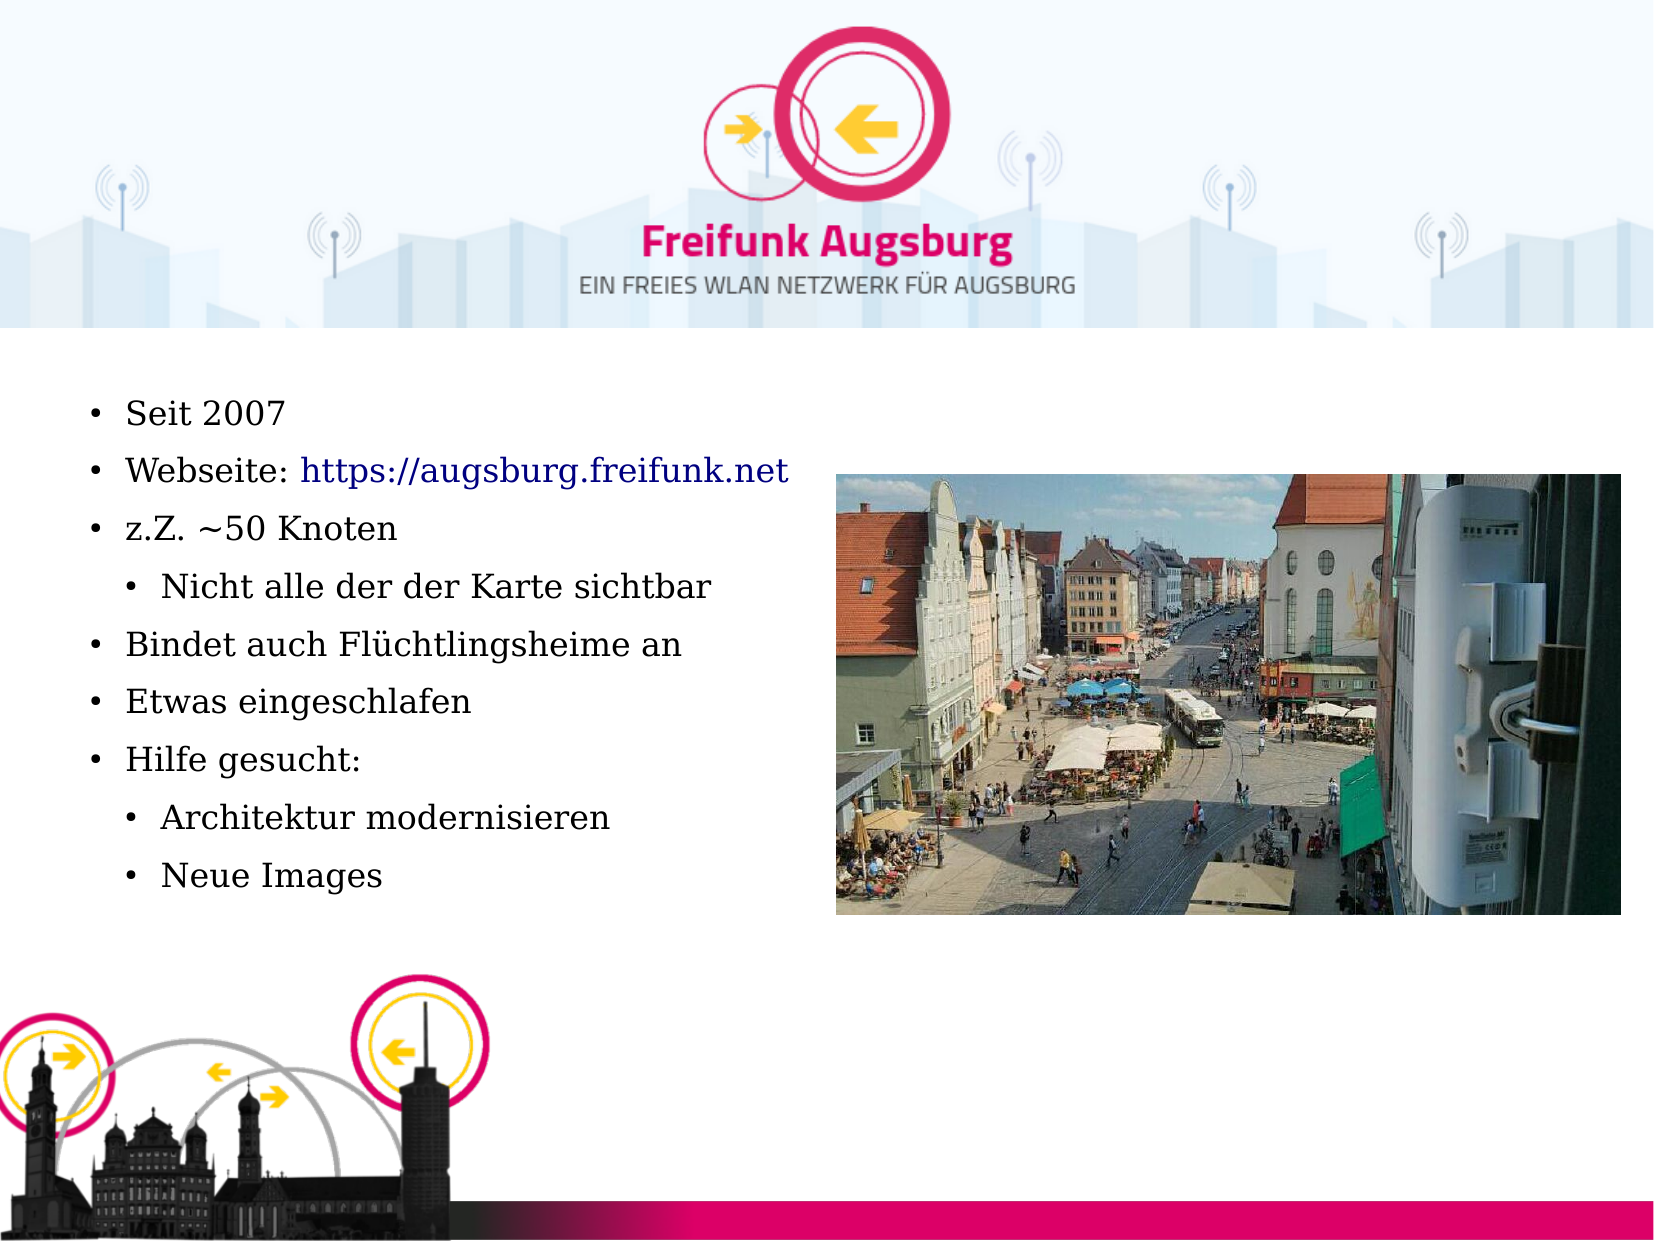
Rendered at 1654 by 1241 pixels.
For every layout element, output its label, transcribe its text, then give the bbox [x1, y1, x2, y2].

picture [836, 474, 1621, 916]
picture [0, 0, 1654, 328]
text_box Seit 2007 Webseite: https://augsburg.freifunk.net z.Z. ~50 Knoten Nicht alle der der Karte sichtbar Bindet auch Flüchtlingsheime an Etwas eingeschlafen Hilfe gesucht: Architektur modernisieren Neue Images [75, 367, 826, 903]
picture [0, 959, 1654, 1241]
